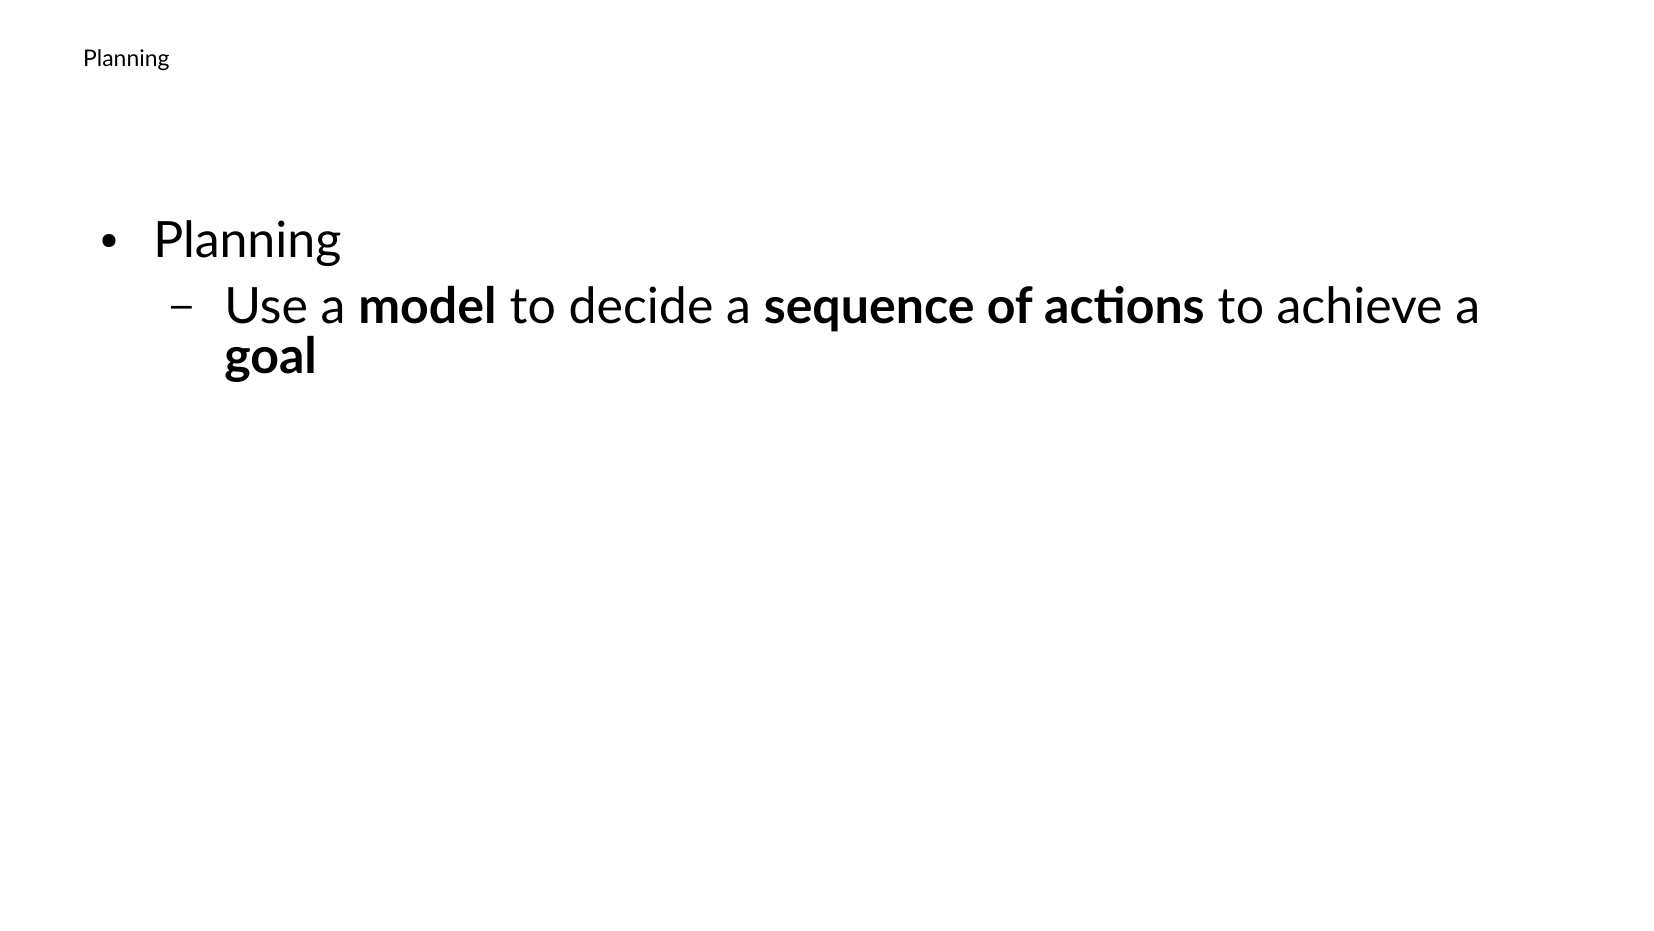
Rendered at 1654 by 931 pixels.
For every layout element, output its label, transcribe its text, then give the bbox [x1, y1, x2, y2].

list Planning Use a model to decide a sequence of actions to achieve a goal [82, 217, 1571, 839]
title Planning [83, 0, 1571, 119]
